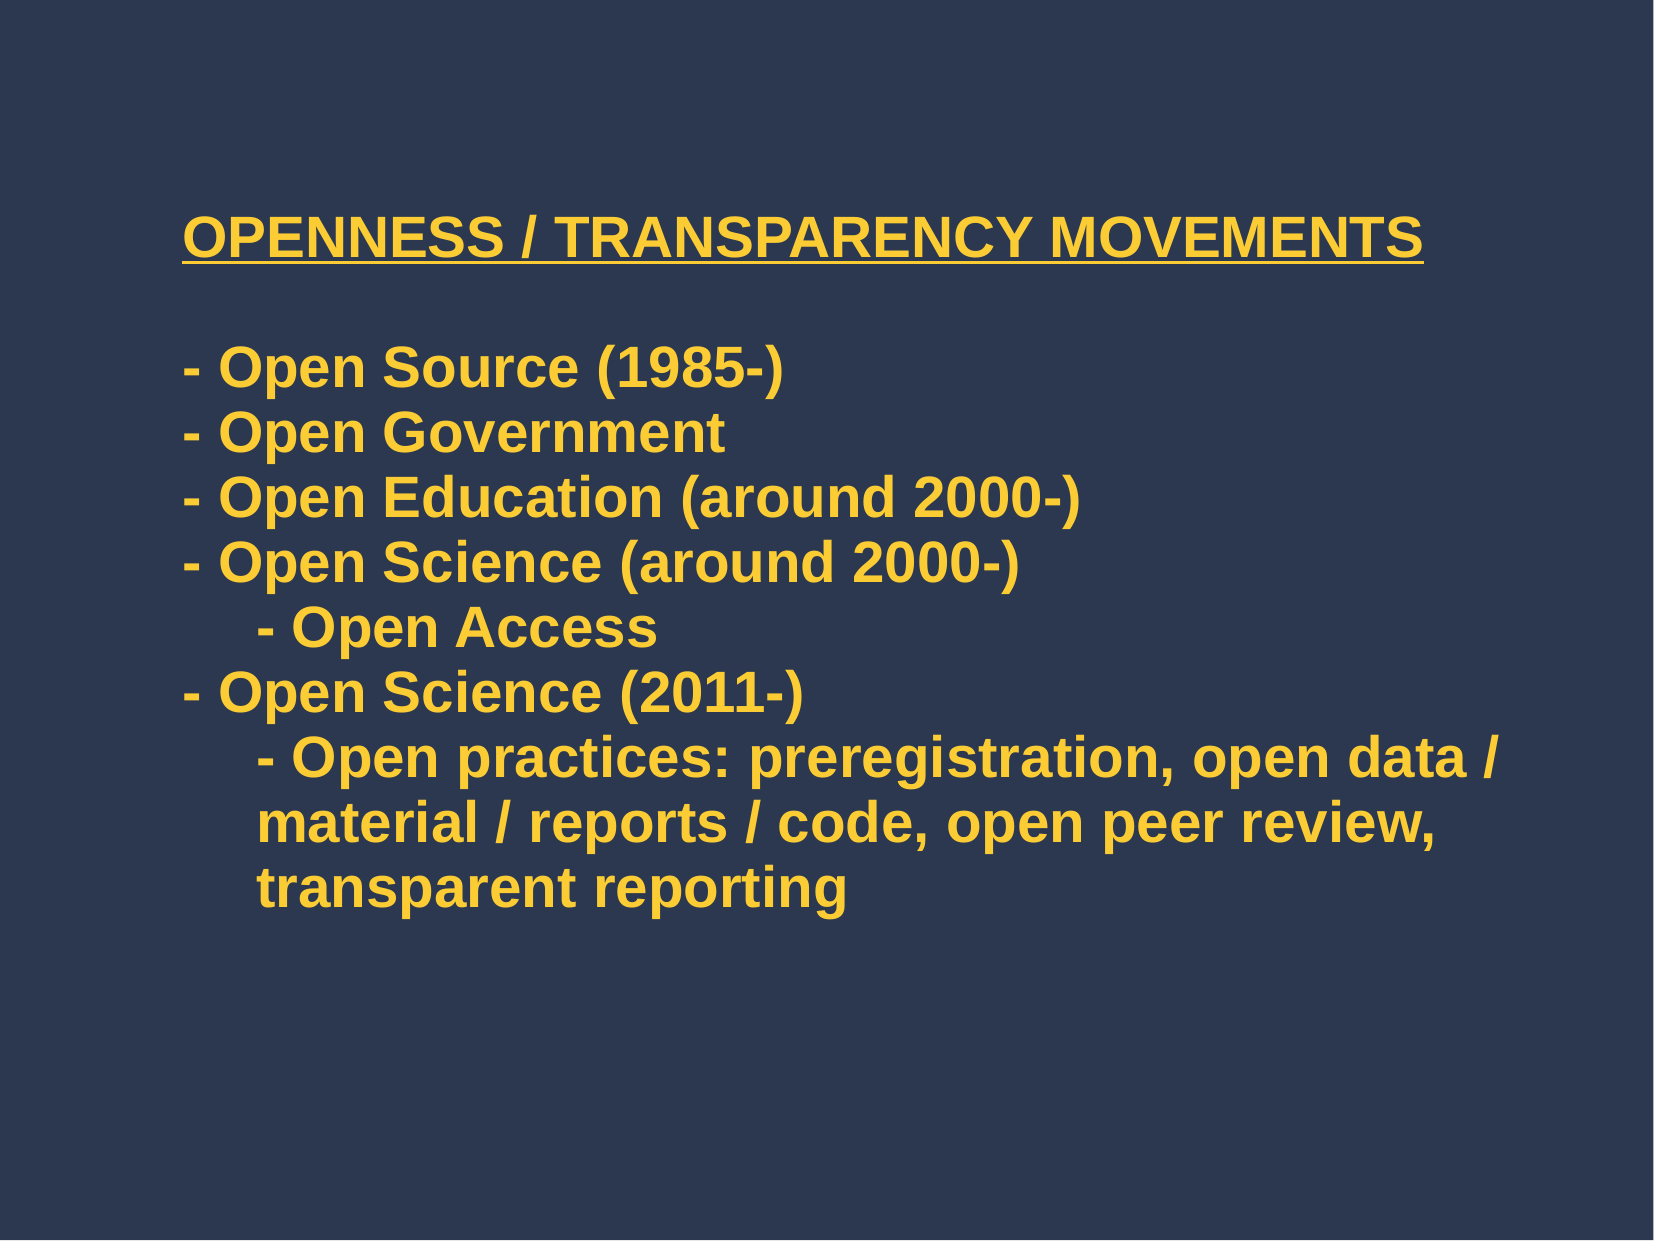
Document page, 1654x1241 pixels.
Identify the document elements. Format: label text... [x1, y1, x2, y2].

text_box OPENNESS / TRANSPARENCY MOVEMENTS - Open Source (1985-) - Open Government - Open Education (around 2000-) - Open Science (around 2000-) - Open Access - Open Science (2011-) - Open practices: preregistration, open data / material / reports / code, open peer review, transparent reporting [0, 0, 1654, 1241]
